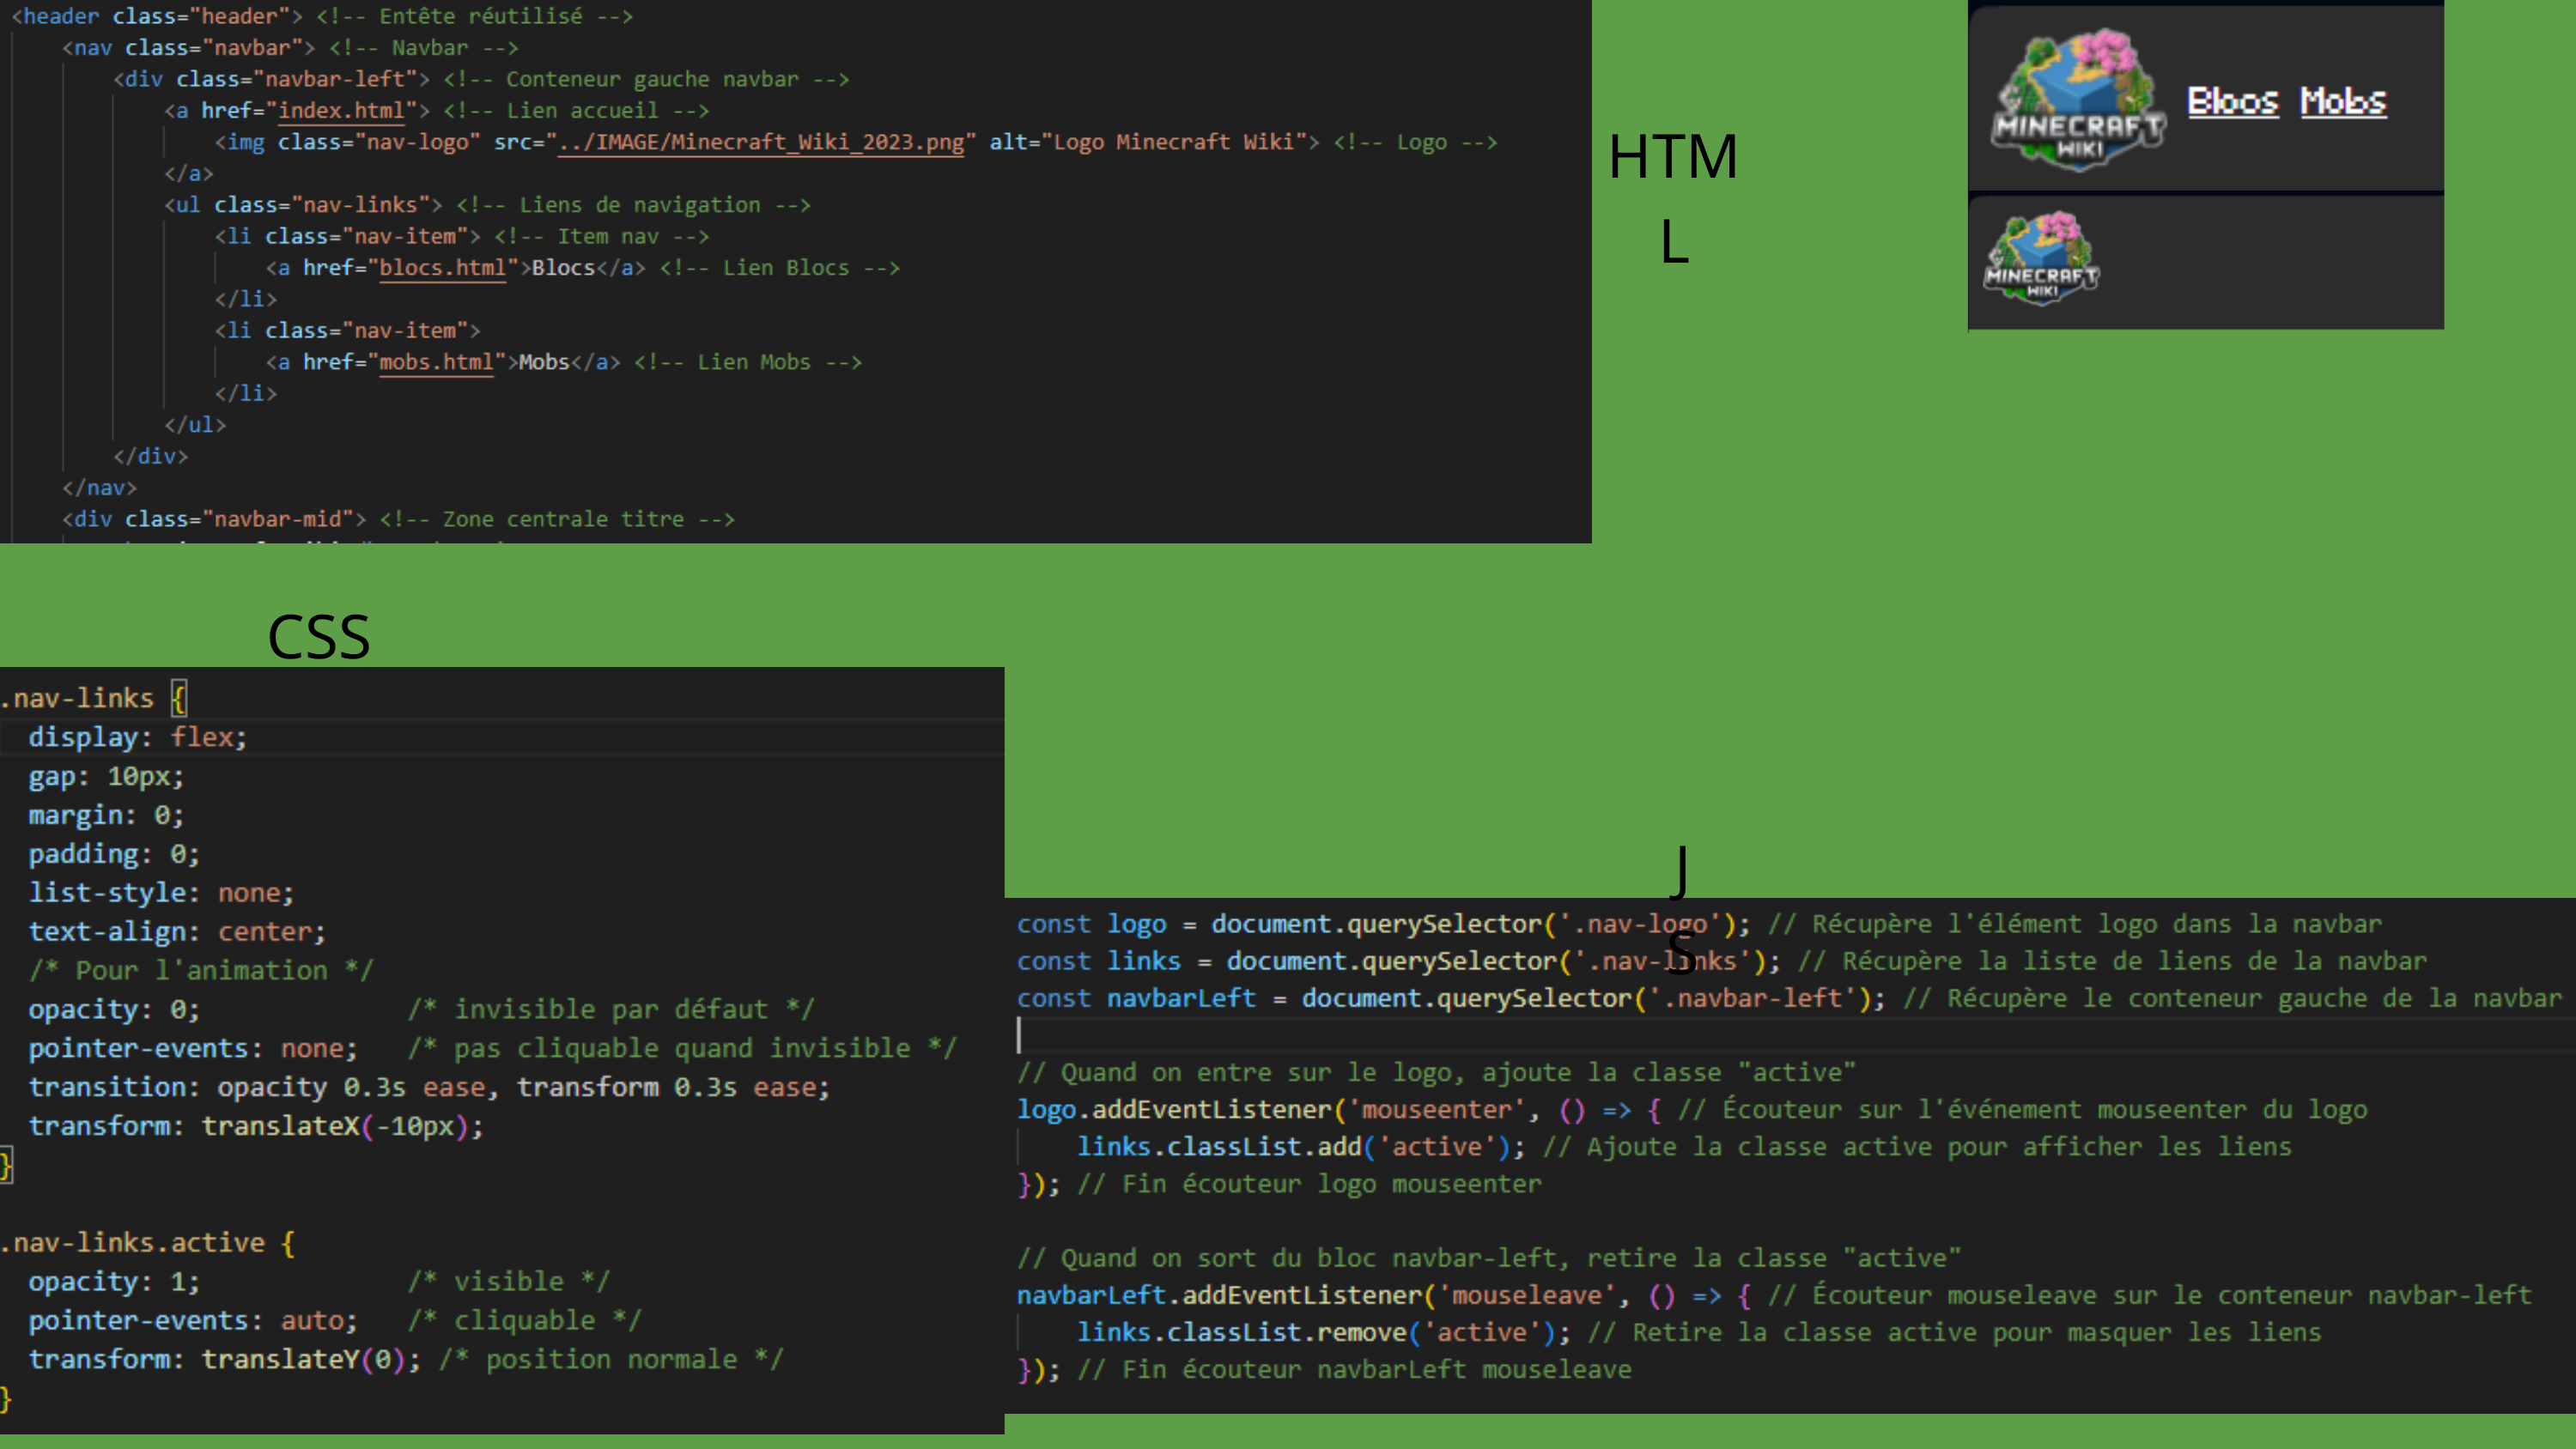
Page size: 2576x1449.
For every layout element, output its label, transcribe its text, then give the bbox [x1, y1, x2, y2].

text_box CSS [266, 585, 372, 671]
text_box [1967, 0, 2445, 333]
text_box [0, 667, 2576, 1434]
text_box [0, 0, 1592, 543]
text_box HTML [1591, 105, 1757, 276]
text_box JS [1658, 816, 1709, 988]
